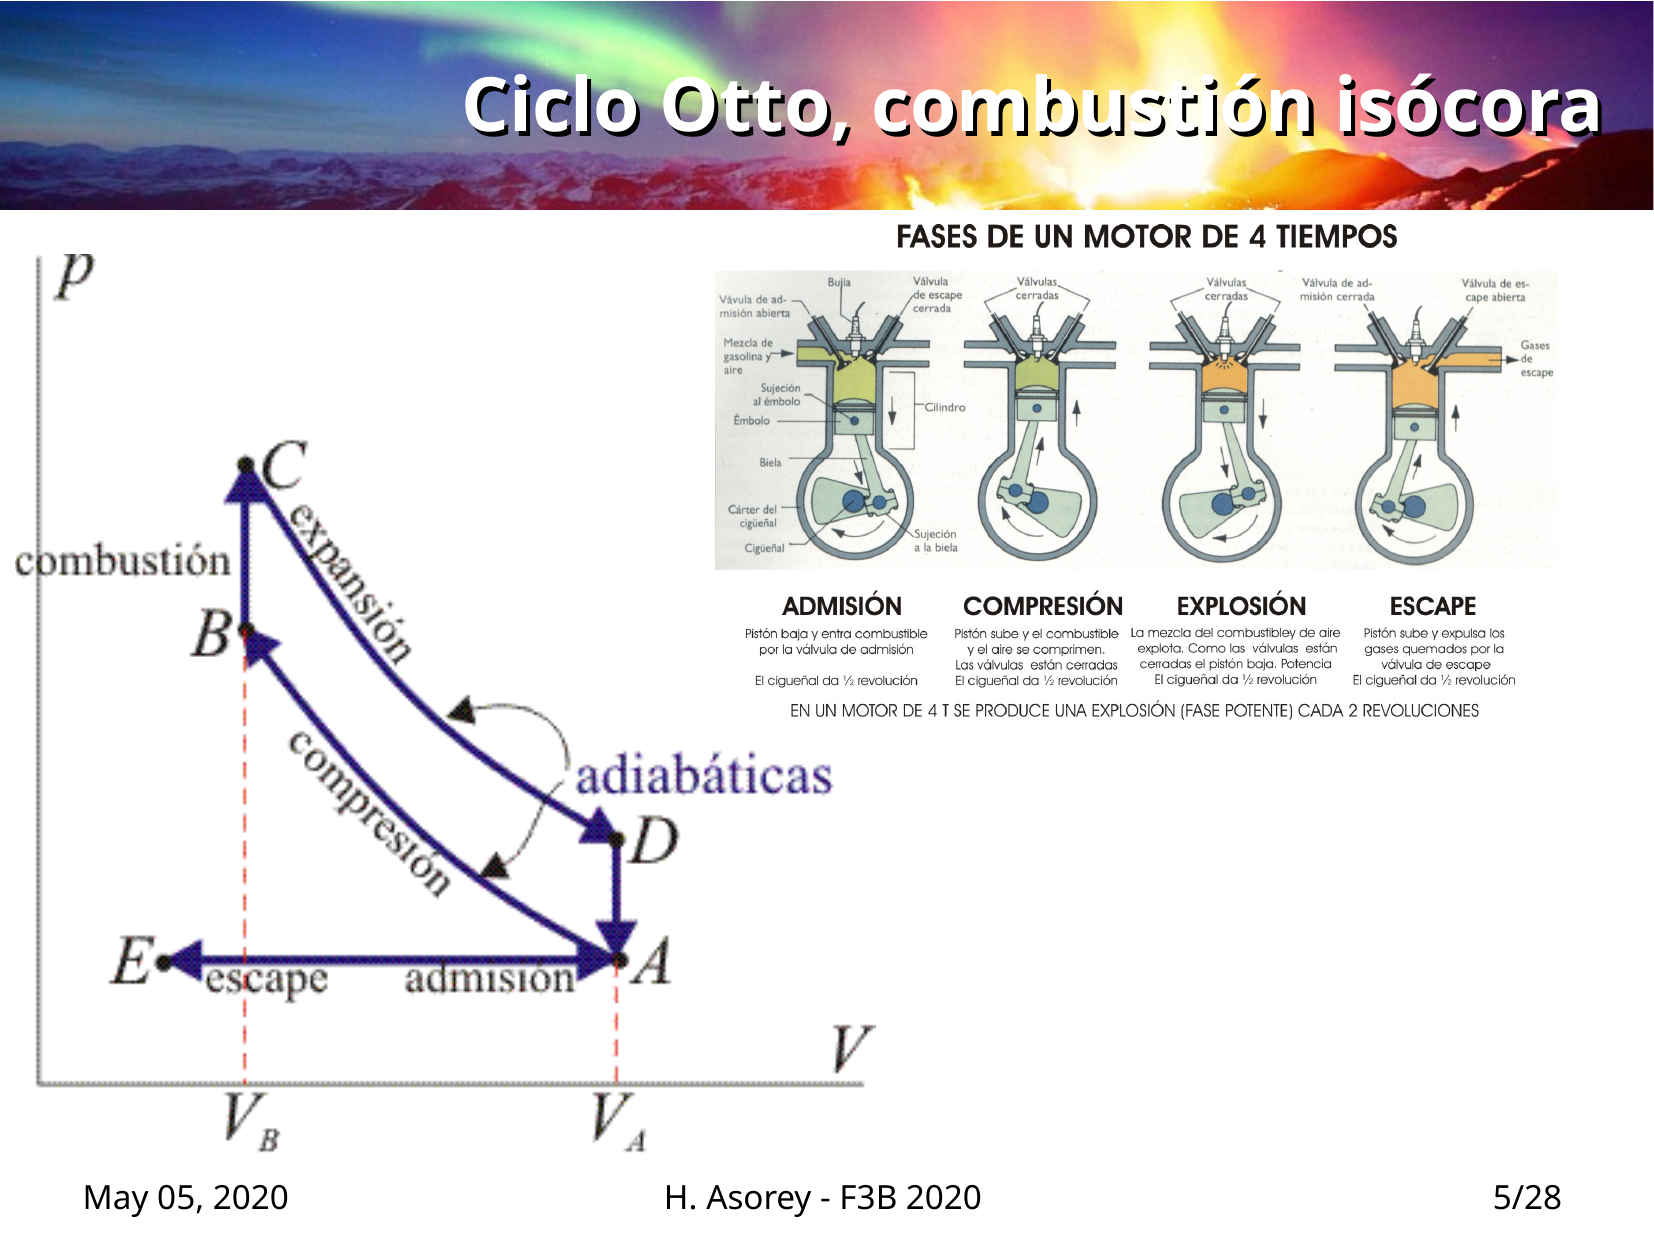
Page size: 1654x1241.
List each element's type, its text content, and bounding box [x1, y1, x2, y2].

picture [0, 1, 1654, 210]
picture [15, 224, 1557, 1156]
title Ciclo Otto, combustión isócora [45, 15, 1606, 191]
